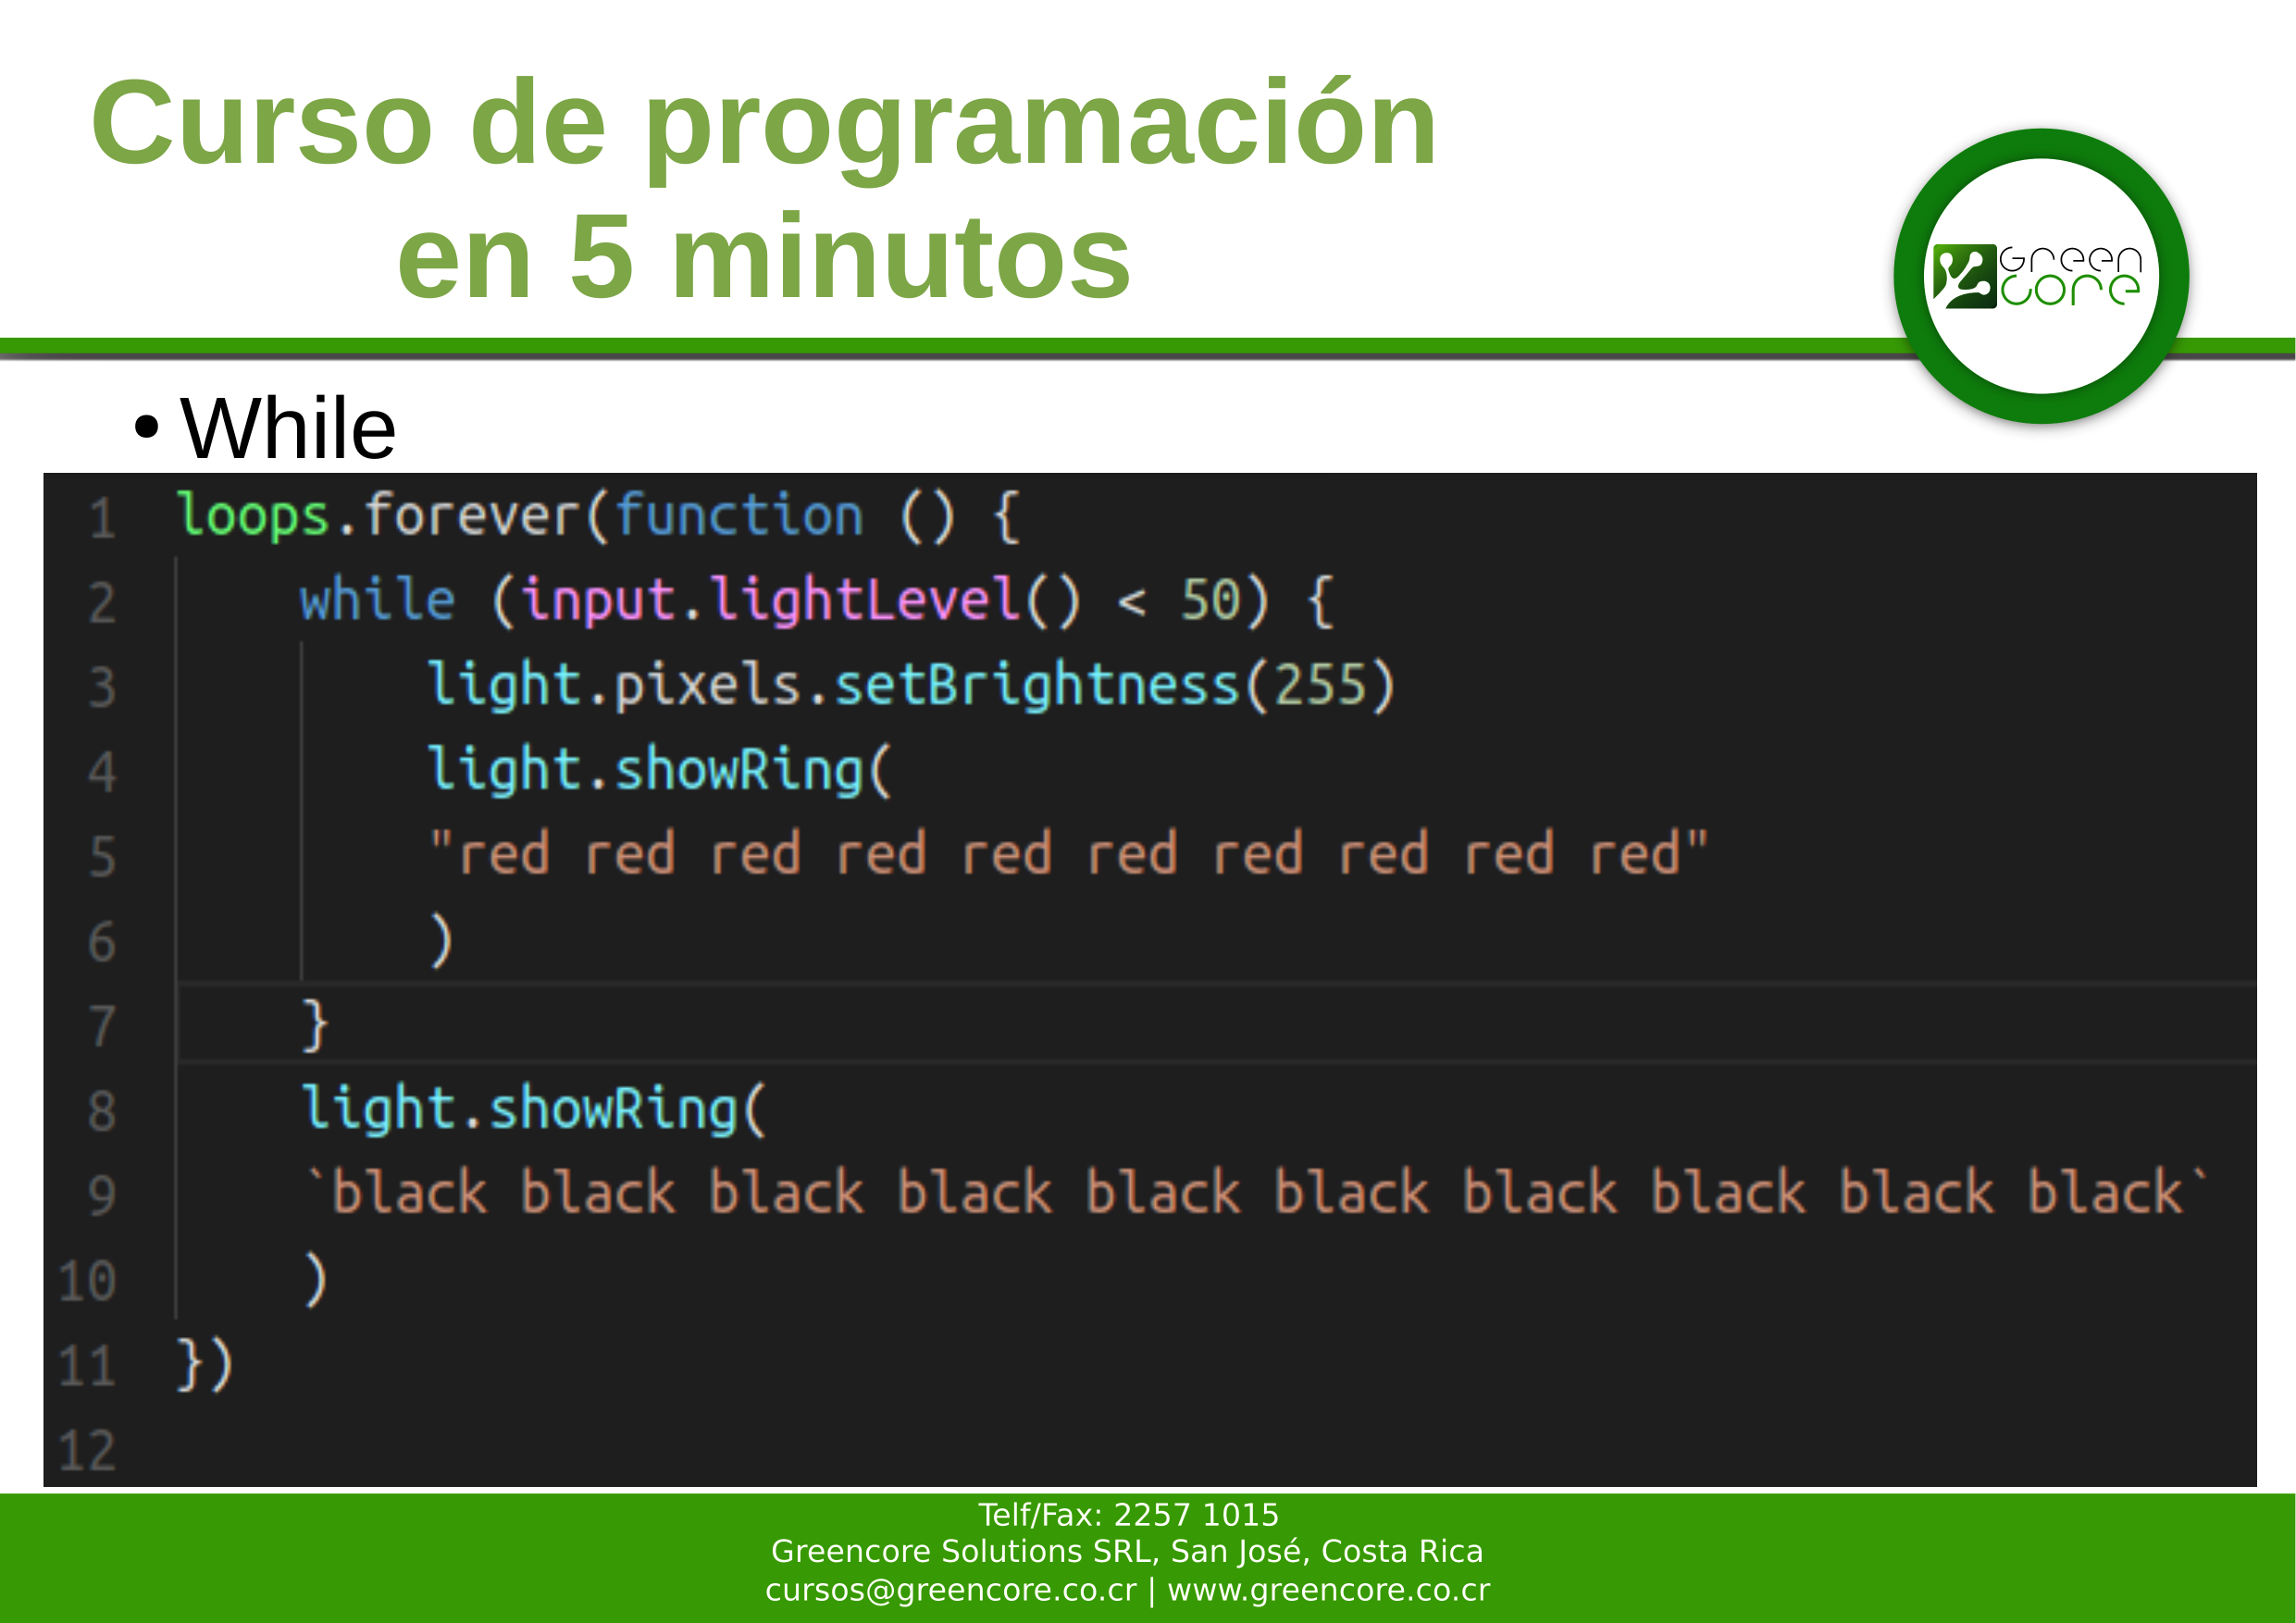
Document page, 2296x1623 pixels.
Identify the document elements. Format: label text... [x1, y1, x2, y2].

list While [115, 379, 1123, 473]
picture [0, 0, 2296, 1623]
title Curso de programación en 5 minutos [70, 54, 1459, 325]
